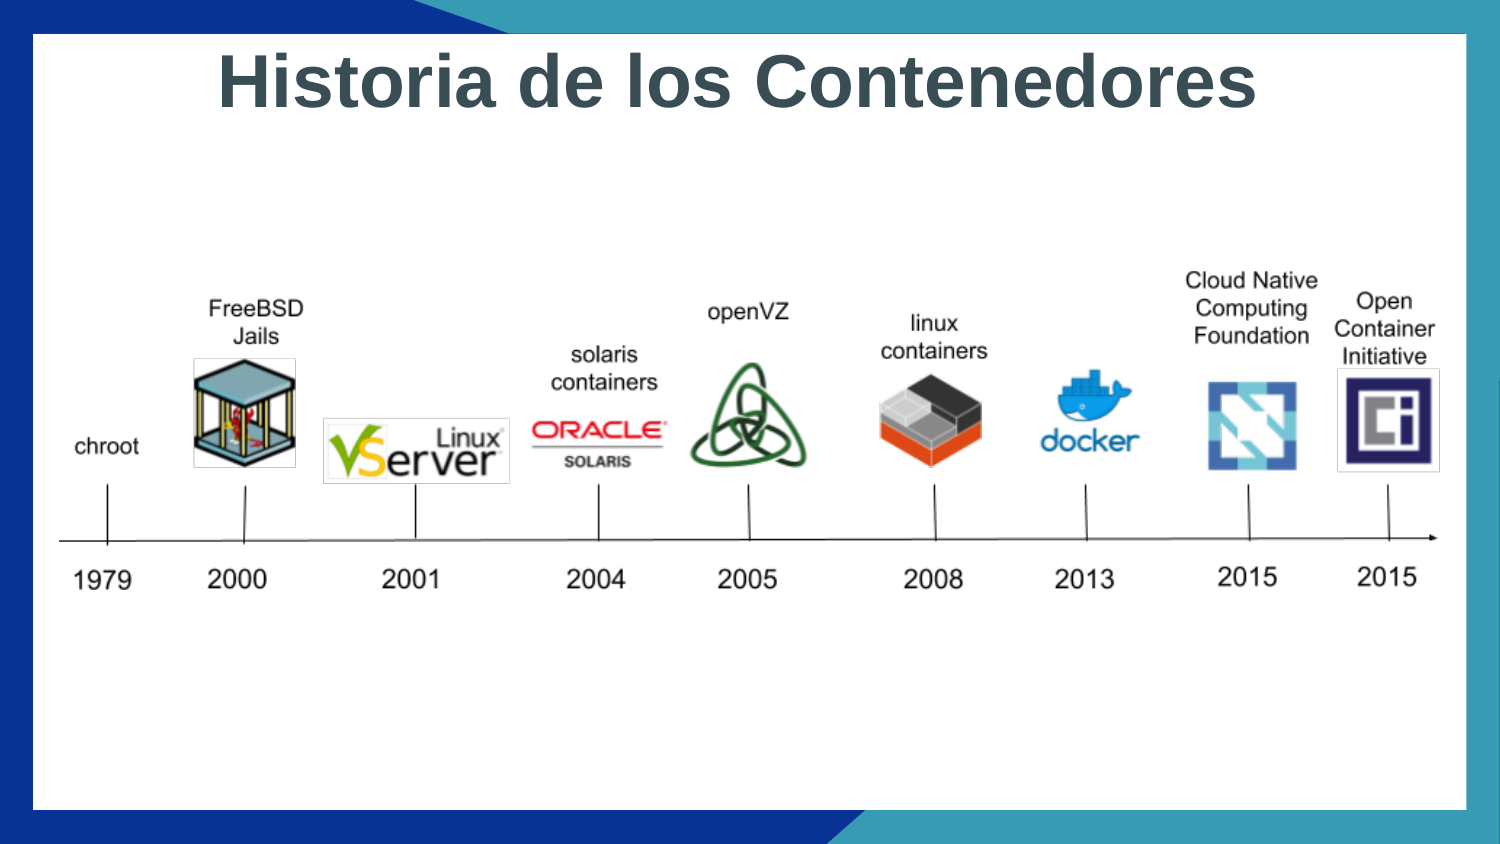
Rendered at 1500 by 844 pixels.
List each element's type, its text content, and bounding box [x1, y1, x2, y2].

text_box Historia de los Contenedores [29, 31, 1447, 131]
picture [59, 265, 1447, 638]
